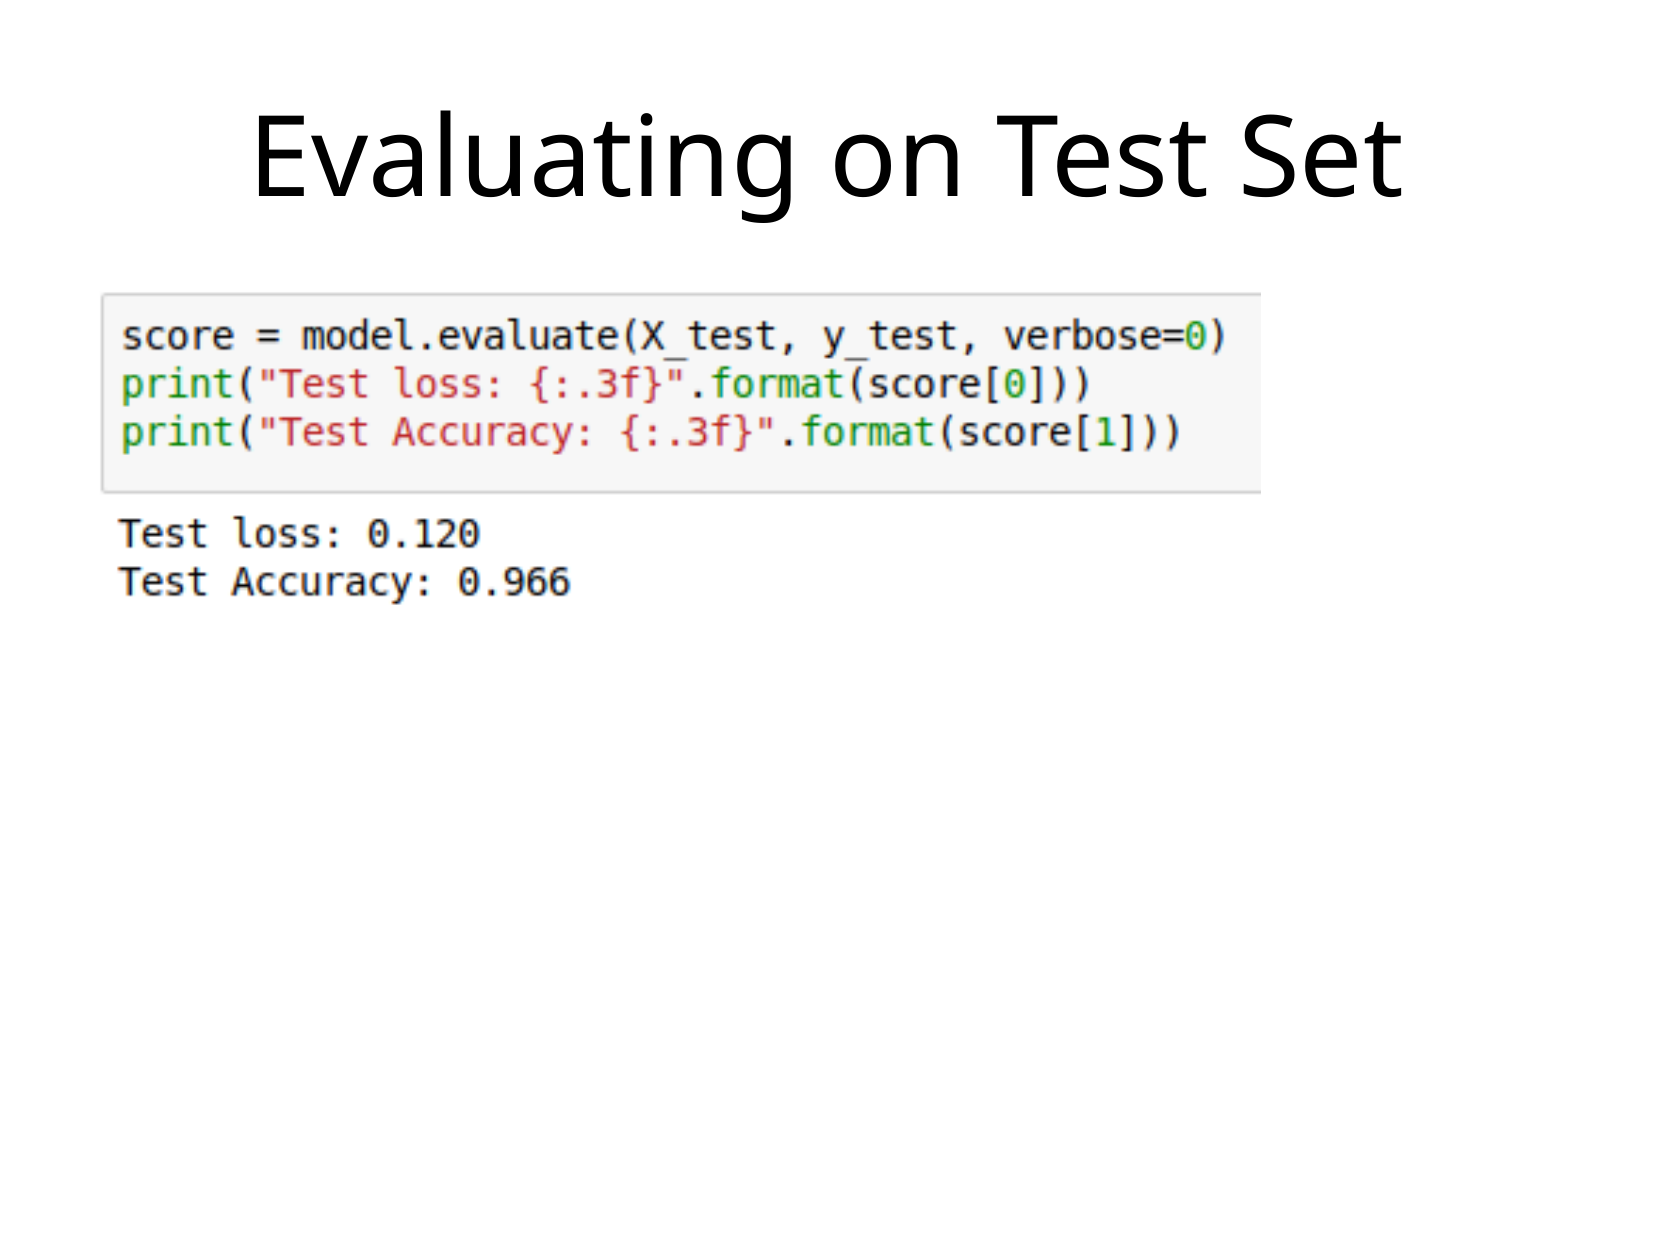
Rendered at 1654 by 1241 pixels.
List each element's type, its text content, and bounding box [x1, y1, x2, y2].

title Evaluating on Test Set [82, 49, 1571, 257]
picture [82, 274, 1261, 619]
